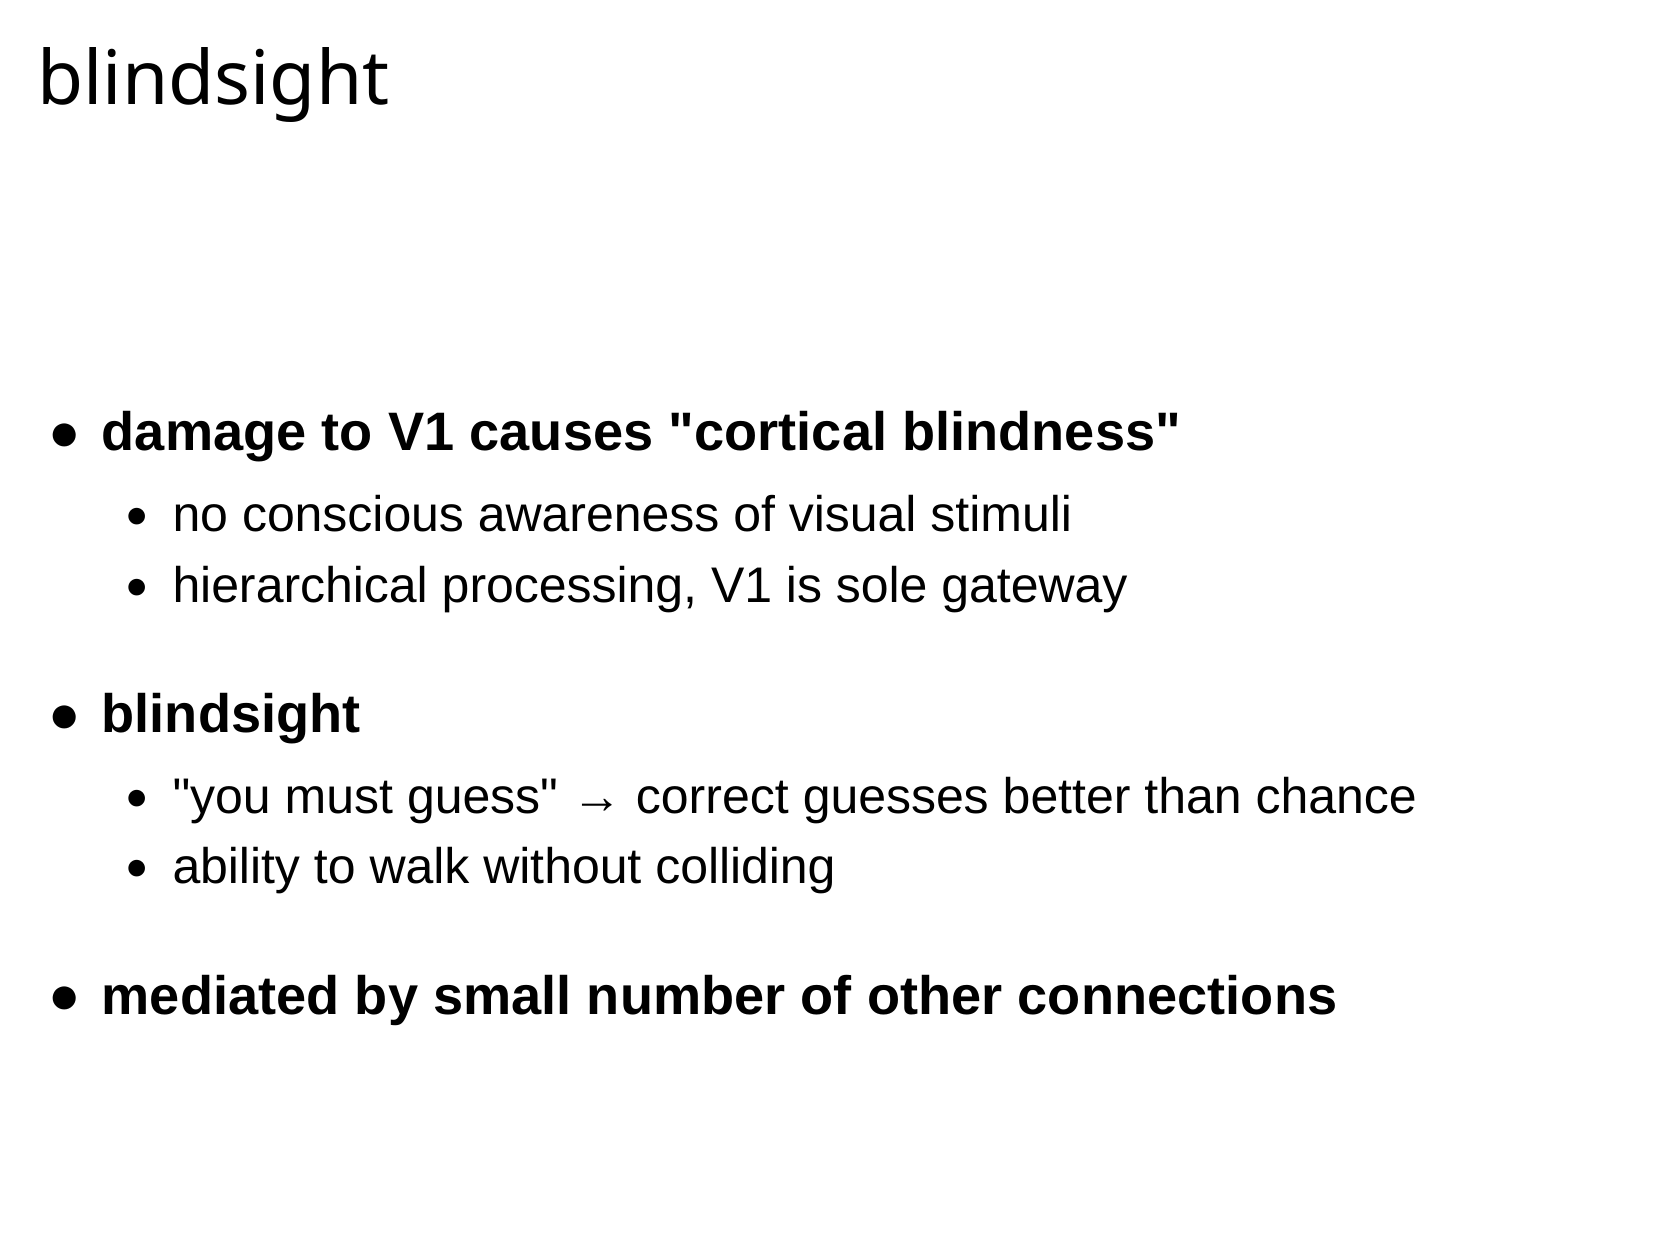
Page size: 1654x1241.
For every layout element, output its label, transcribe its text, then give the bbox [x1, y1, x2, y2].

list damage to V1 causes "cortical blindness" no conscious awareness of visual stimuli hierarchical processing, V1 is sole gateway blindsight "you must guess" → correct guesses better than chance ability to walk without colliding mediated by small number of other connections [30, 187, 1654, 1241]
title blindsight [37, 0, 1613, 151]
